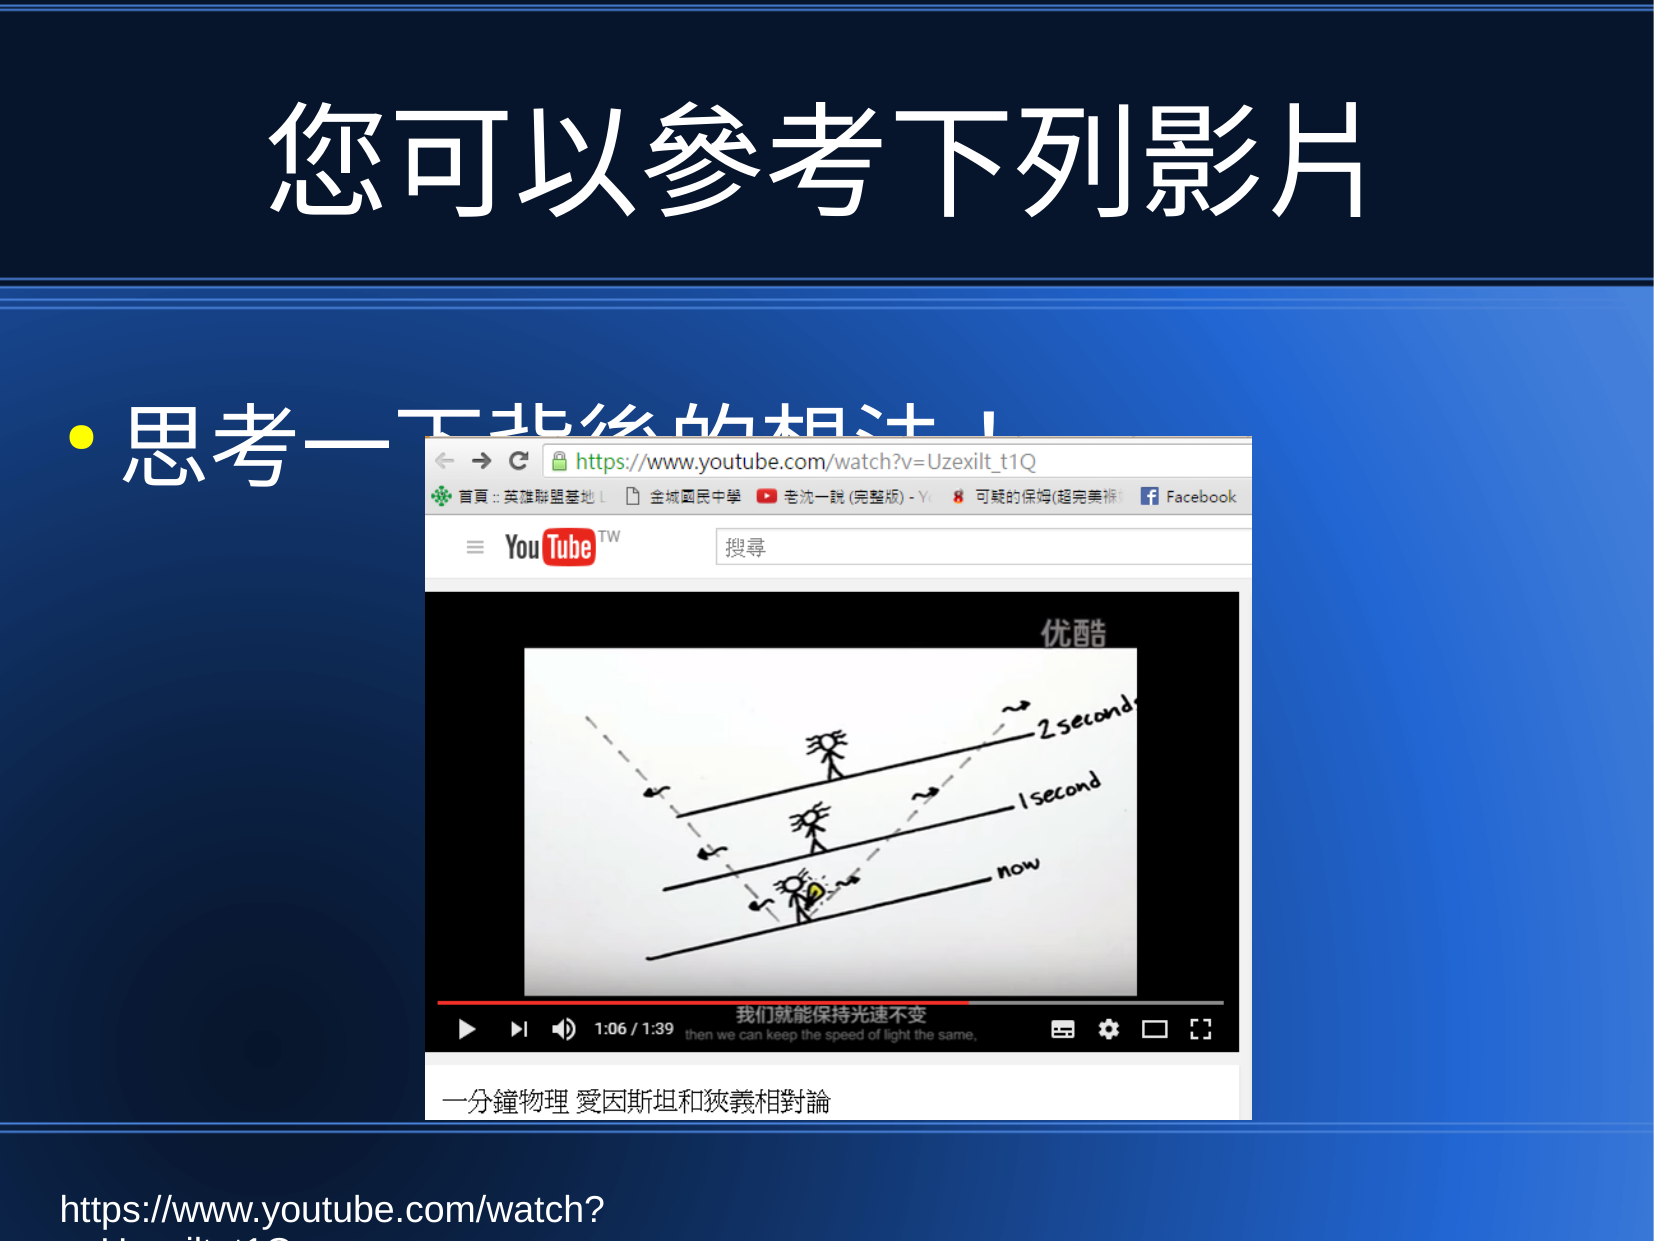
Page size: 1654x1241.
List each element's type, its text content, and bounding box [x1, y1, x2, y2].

title 您可以參考下列影片 [82, 49, 1571, 257]
text_box https://www.youtube.com/watch?v=Uzexilt_t1Q [44, 1181, 851, 1239]
picture [425, 436, 1252, 1120]
picture [0, 0, 1654, 1241]
list 思考一下背後的想法！ [47, 307, 1536, 1241]
